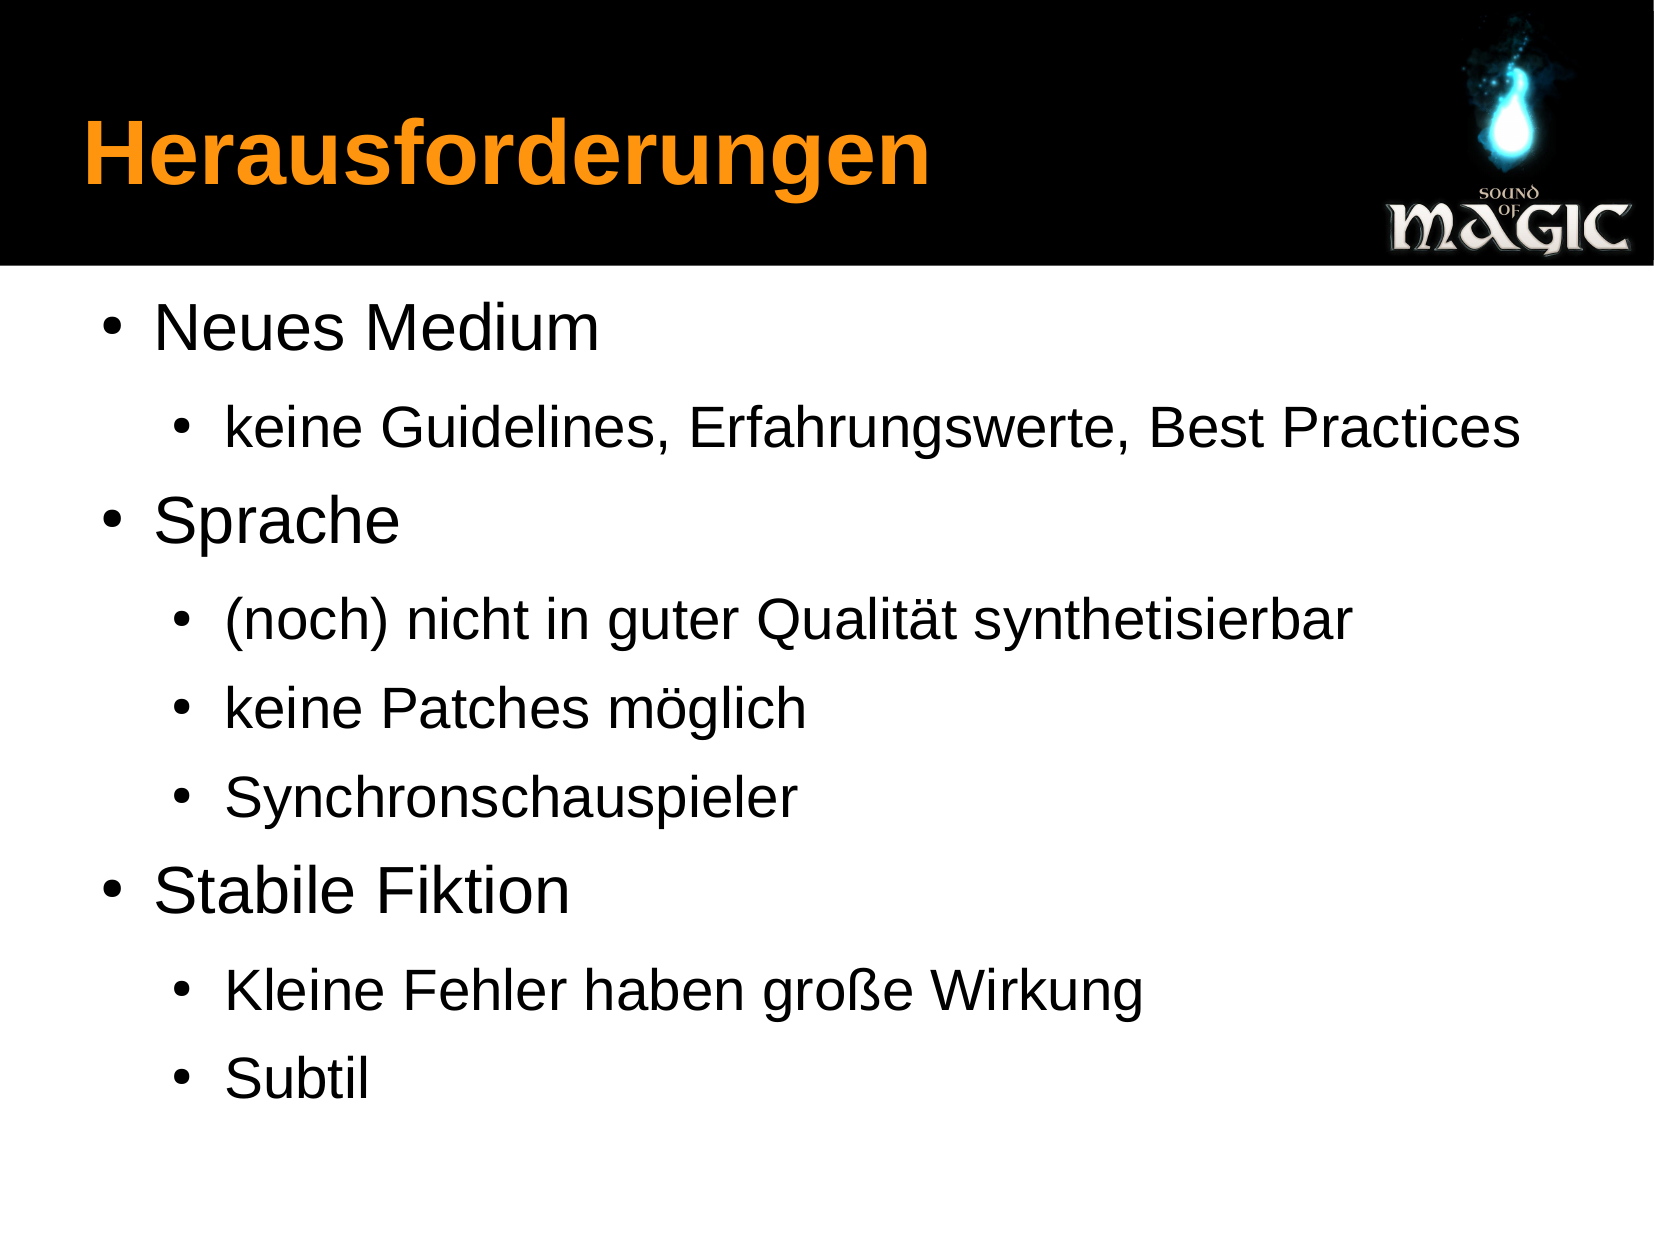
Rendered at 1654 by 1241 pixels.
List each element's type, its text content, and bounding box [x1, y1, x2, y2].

list Neues Medium keine Guidelines, Erfahrungswerte, Best Practices Sprache (noch) nicht in guter Qualität synthetisierbar keine Patches möglich Synchronschauspieler Stabile Fiktion Kleine Fehler haben große Wirkung Subtil [82, 290, 1571, 1110]
picture [1364, 11, 1654, 260]
title Herausforderungen [82, 49, 1571, 257]
